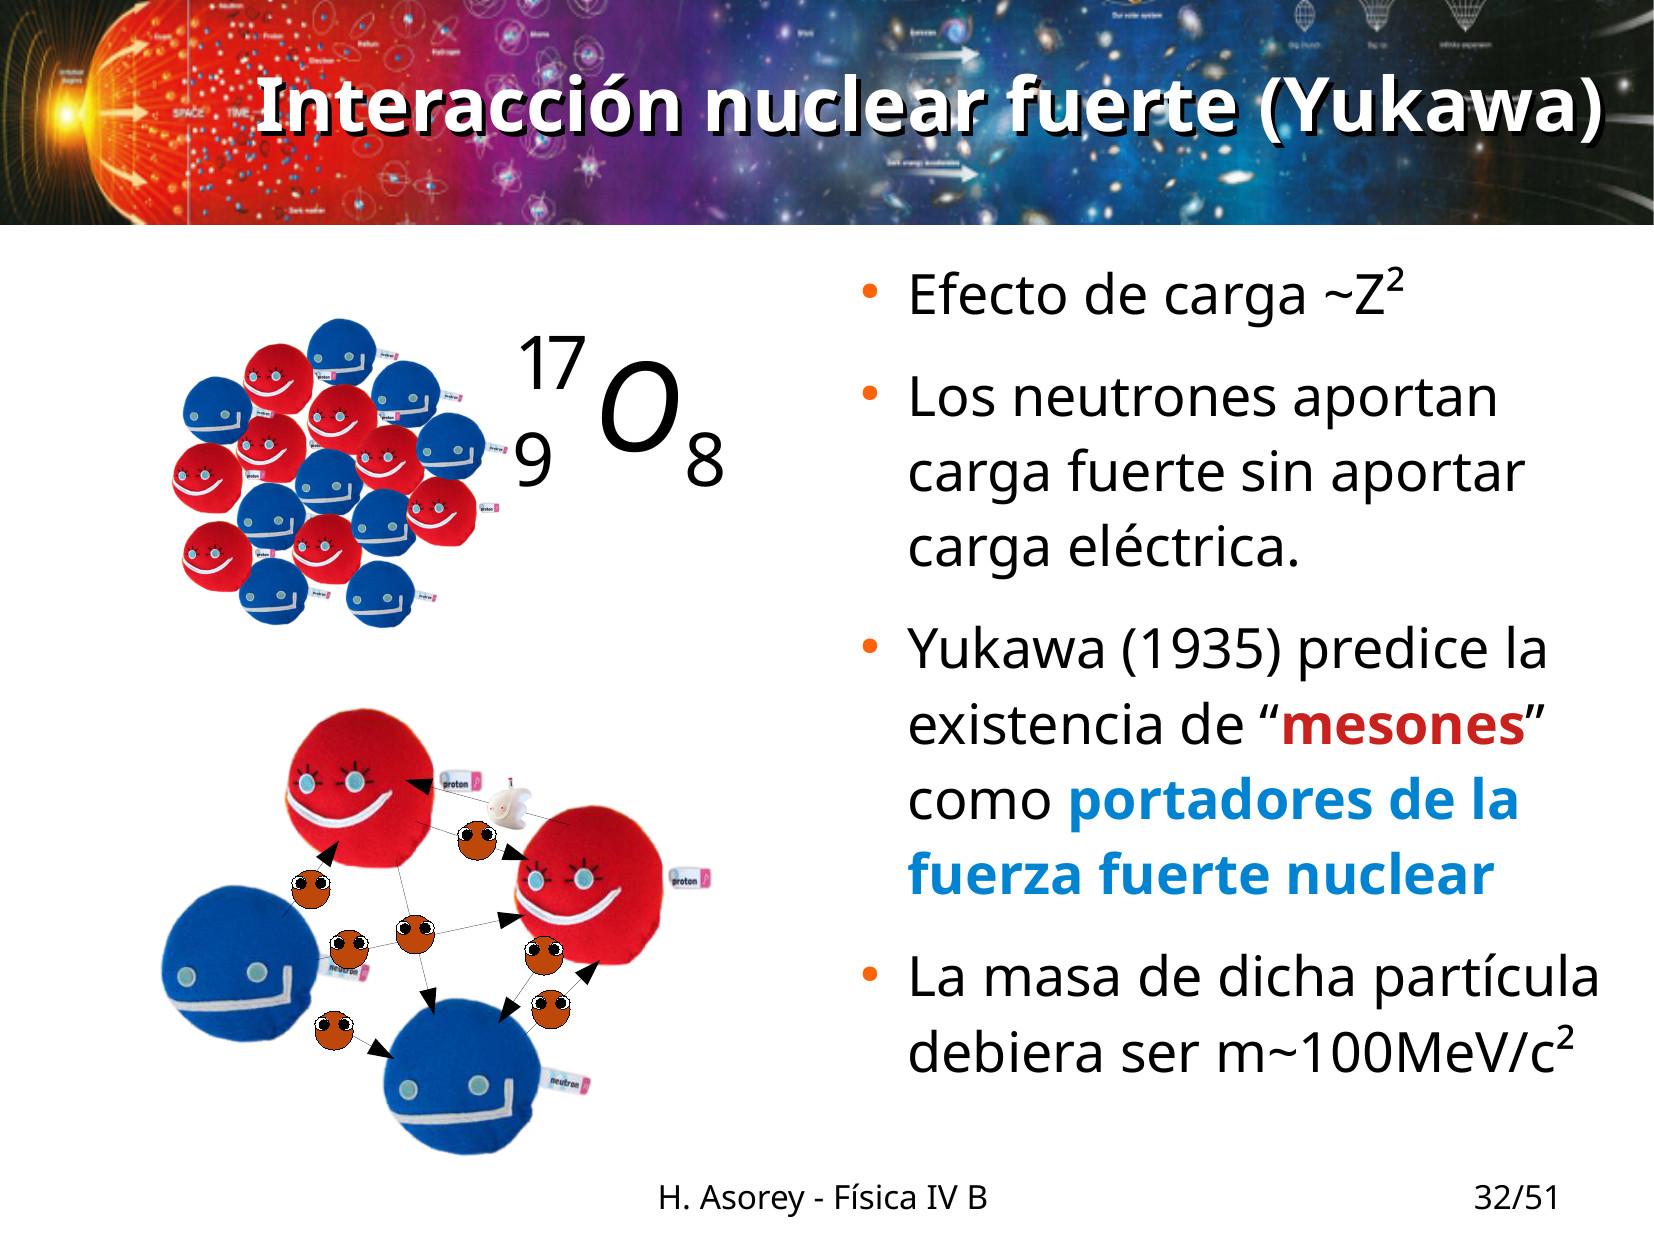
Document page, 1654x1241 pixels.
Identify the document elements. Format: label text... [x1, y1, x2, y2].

chart [494, 317, 736, 506]
text_box [329, 930, 369, 969]
picture [0, 0, 1654, 225]
text_box [291, 870, 331, 909]
text_box [531, 990, 571, 1029]
text_box [524, 936, 564, 976]
picture [170, 317, 504, 634]
text_box [396, 915, 435, 954]
list Efecto de carga ~Z² Los neutrones aportan carga fuerte sin aportar carga eléctrica. Yukawa (1935) predice la existencia de “mesones” como portadores de la fuerza fuerte nuclear La masa de dicha partícula debiera ser m~100MeV/c² [844, 255, 1606, 1156]
text_box [314, 1011, 354, 1051]
picture [155, 704, 721, 1171]
text_box [457, 821, 497, 861]
title Interacción nuclear fuerte (Yukawa) [45, 15, 1606, 191]
